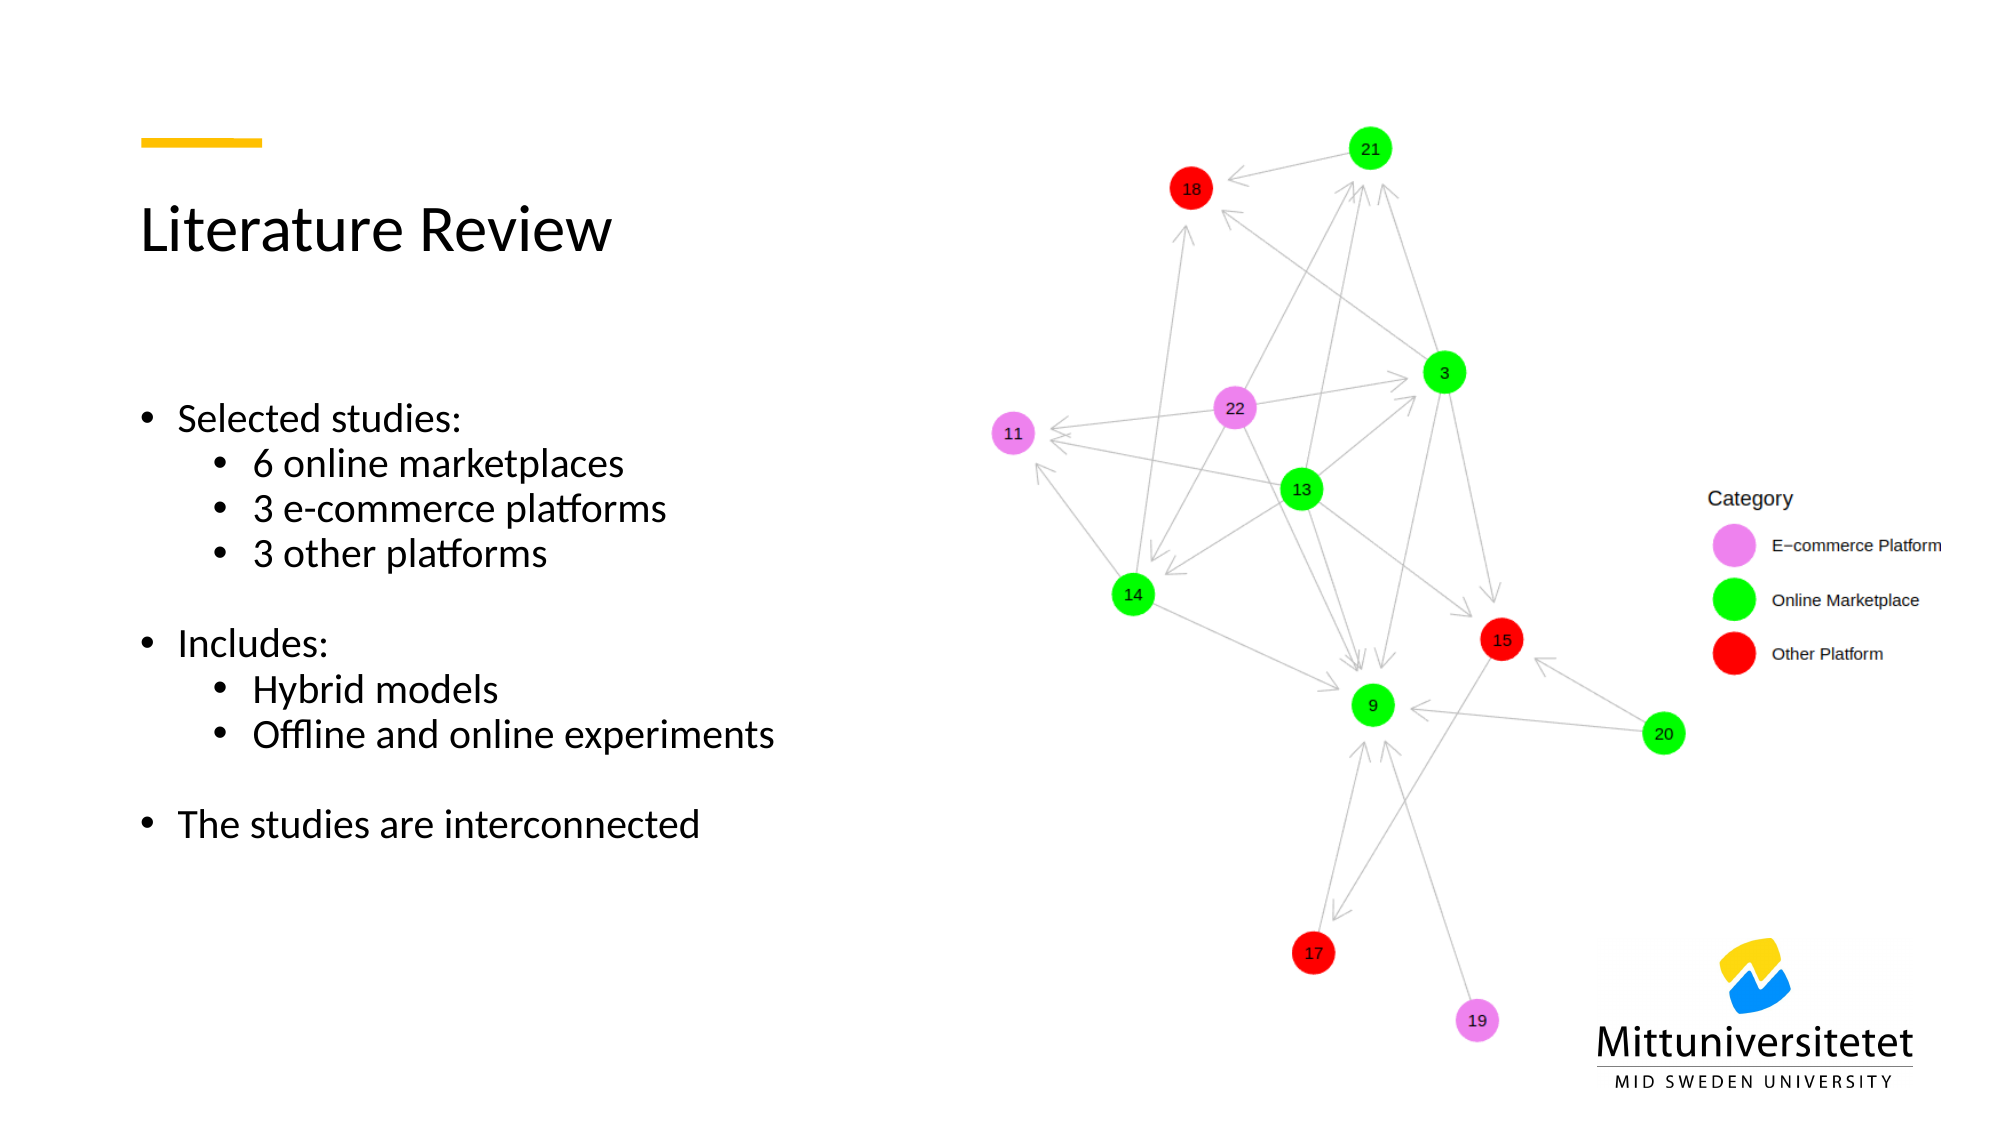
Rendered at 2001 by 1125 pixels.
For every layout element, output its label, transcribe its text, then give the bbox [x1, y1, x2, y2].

list Selected studies: 6 online marketplaces 3 e-commerce platforms 3 other platforms Includes: Hybrid models Offline and online experiments The studies are interconnected [124, 389, 1192, 981]
picture [982, 107, 1941, 1088]
title Literature Review [124, 186, 1384, 417]
